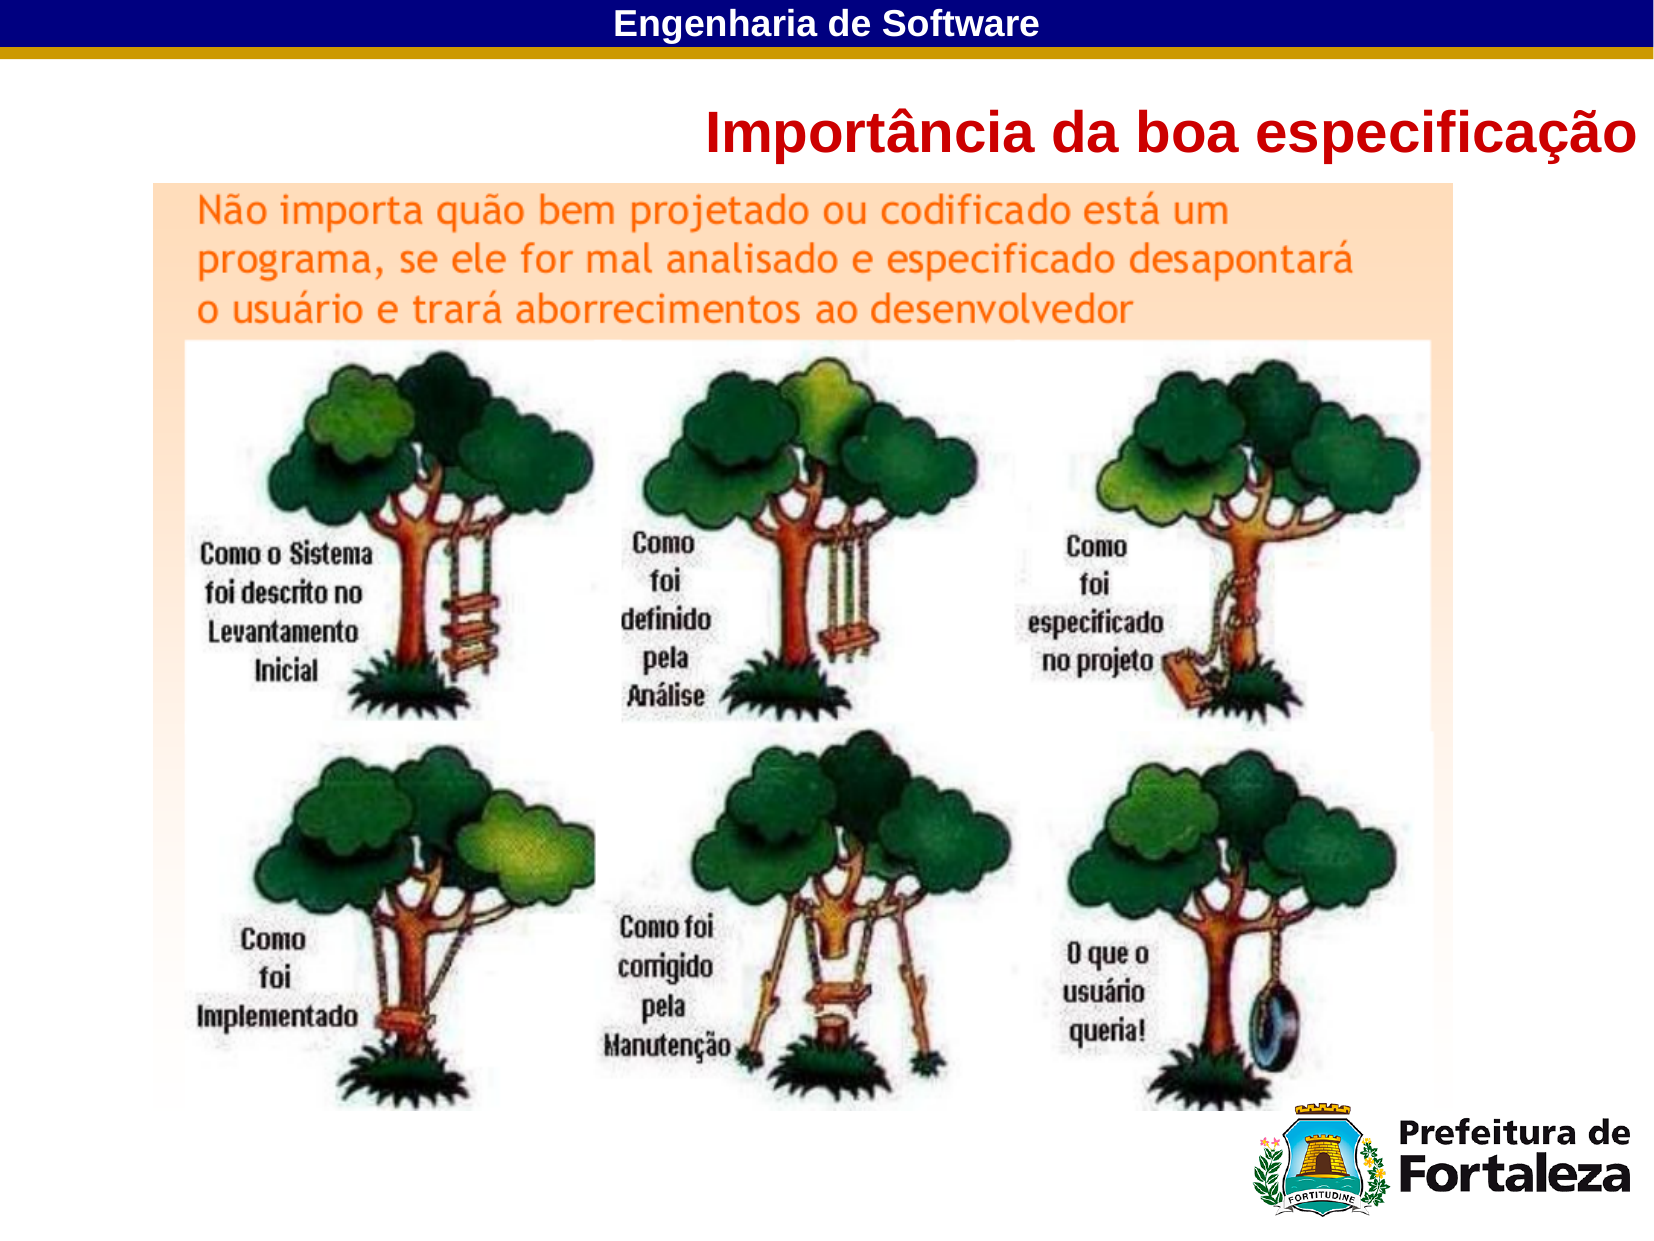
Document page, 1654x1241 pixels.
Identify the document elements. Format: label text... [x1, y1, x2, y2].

text_box Importância da boa especificação [690, 92, 1654, 173]
picture [153, 183, 1630, 1217]
text_box Engenharia de Software [0, 0, 1654, 47]
text_box [0, 47, 1654, 60]
